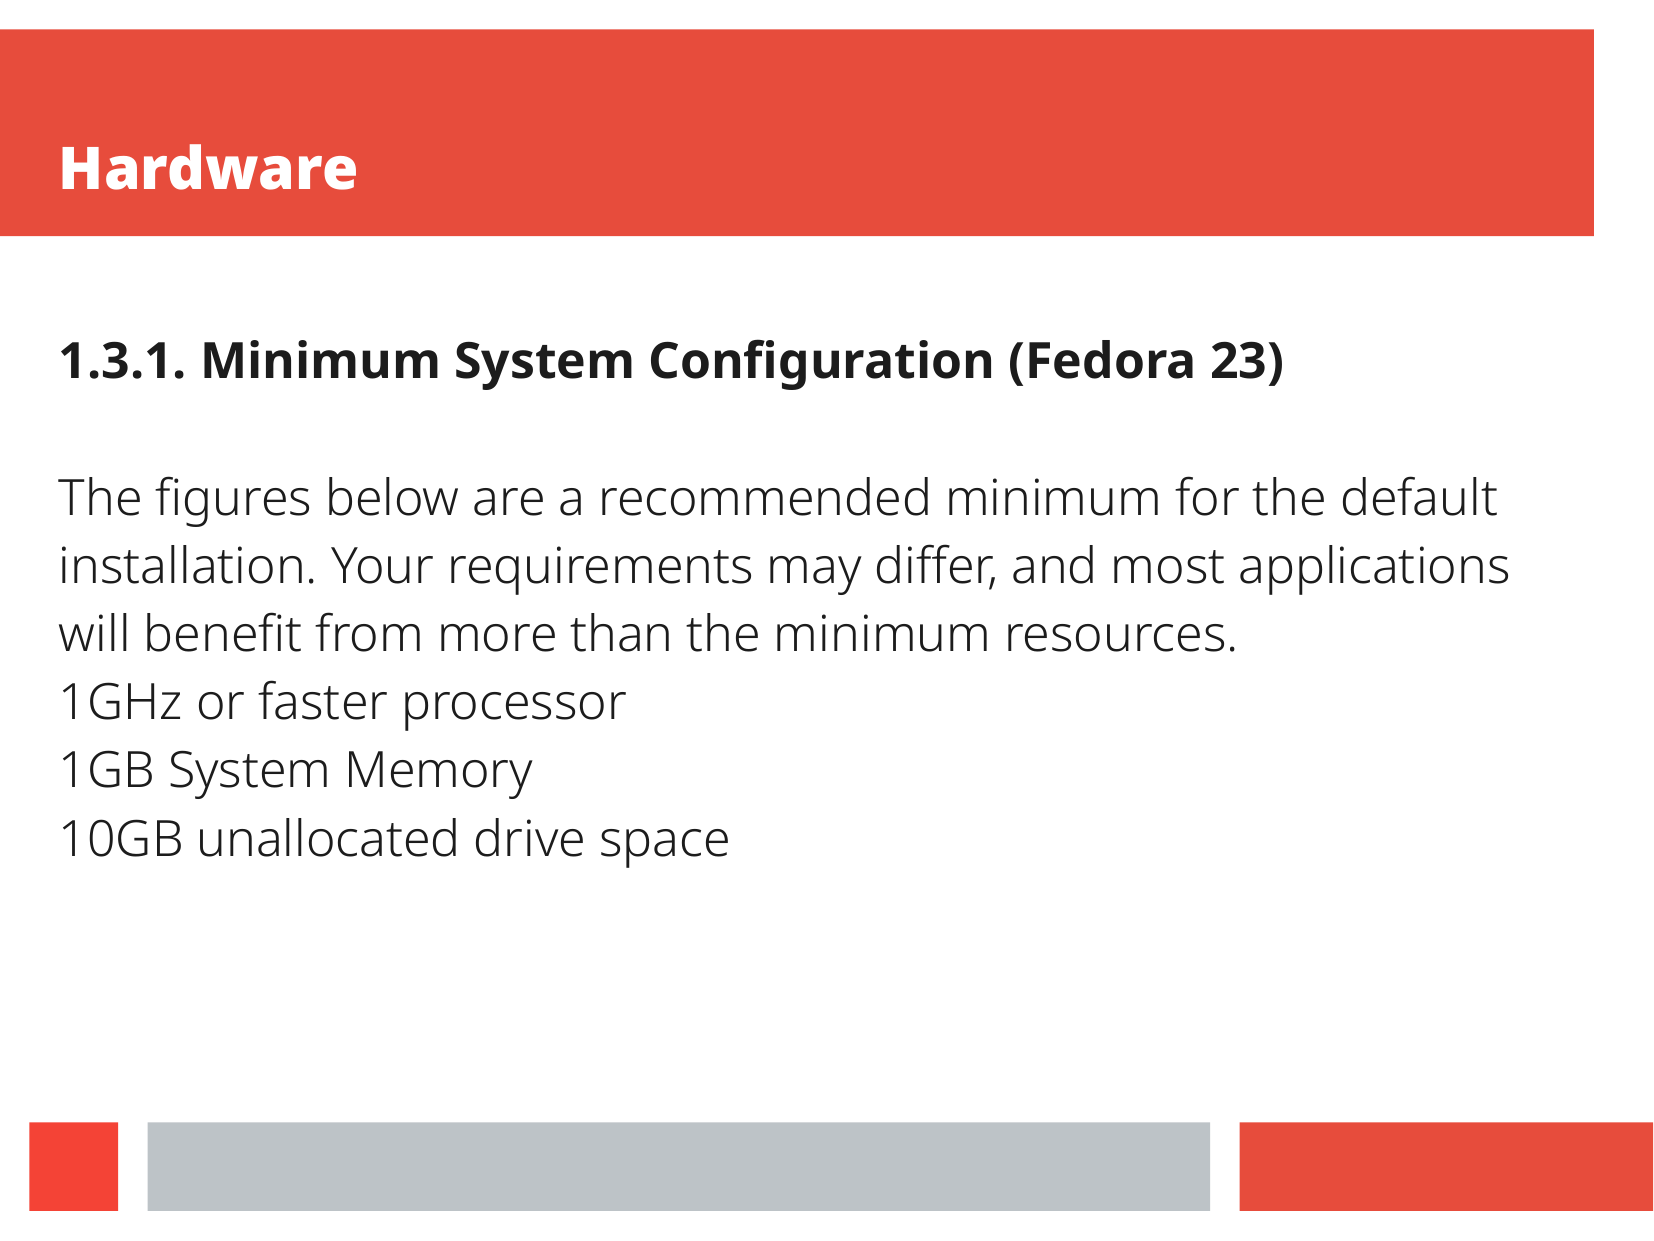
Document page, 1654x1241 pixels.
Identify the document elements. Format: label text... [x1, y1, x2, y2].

subtitle 1.3.1. Minimum System Configuration (Fedora 23) The figures below are a recommended minimum for the default installation. Your requirements may differ, and most applications will benefit from more than the minimum resources. 1GHz or faster processor 1GB System Memory 10GB unallocated drive space [58, 324, 1565, 1093]
title Hardware [58, 59, 1594, 207]
